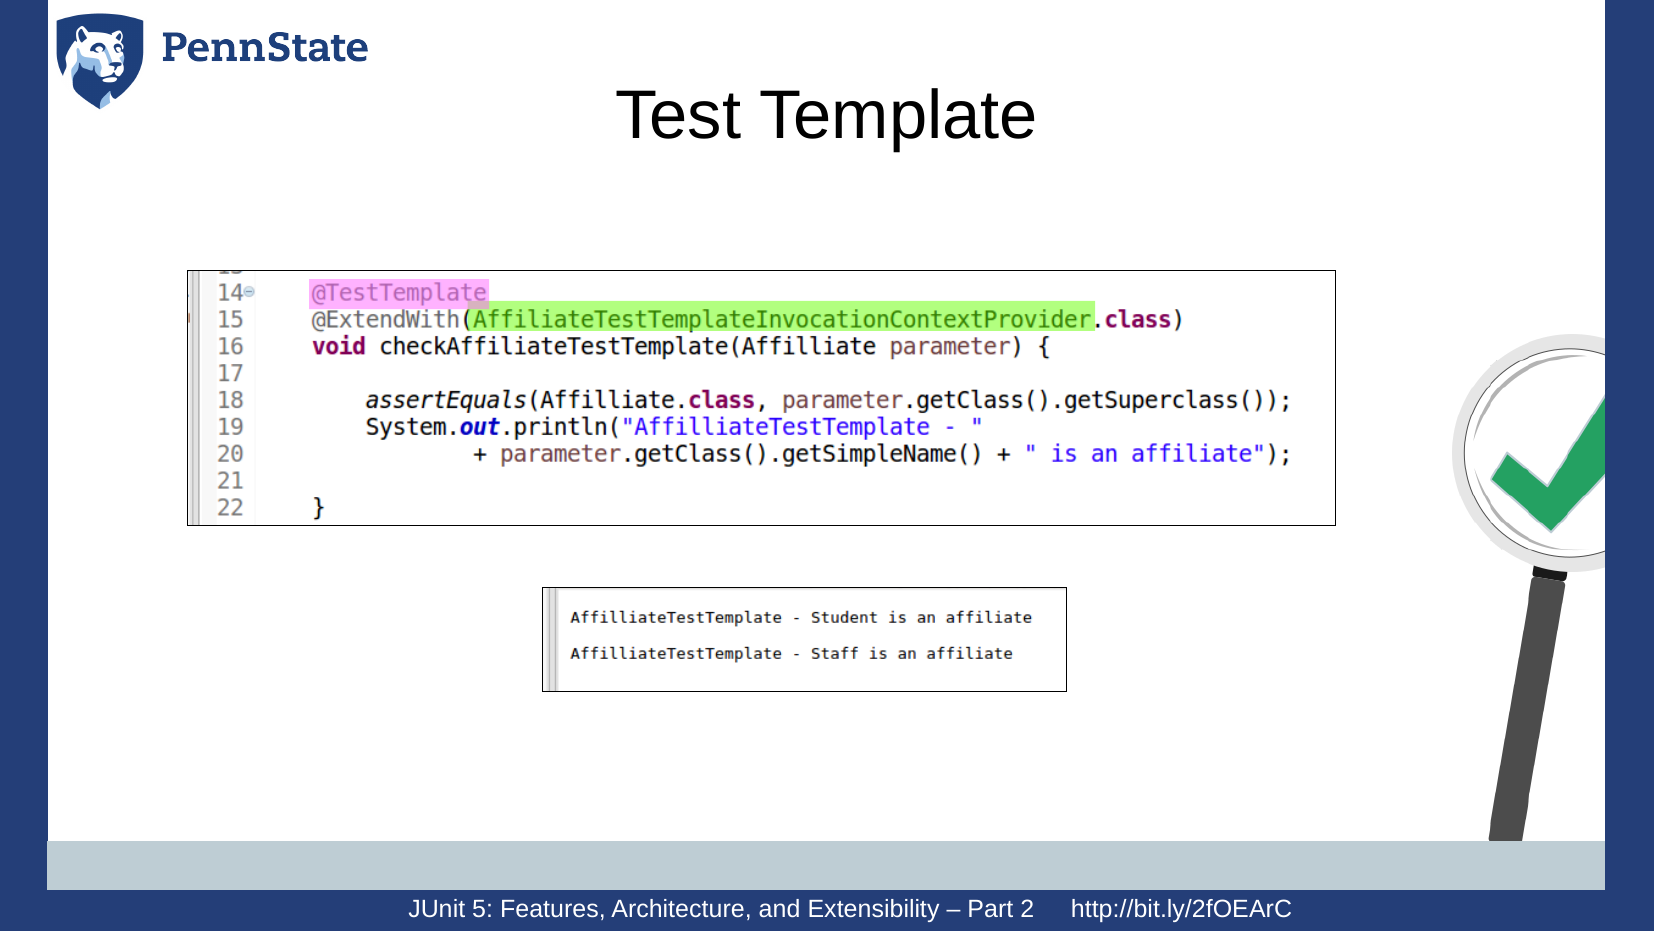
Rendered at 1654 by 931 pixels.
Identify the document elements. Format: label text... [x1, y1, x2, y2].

picture [187, 270, 1336, 526]
title Test Template [82, 37, 1571, 193]
text_box [309, 279, 1096, 331]
picture [542, 587, 1067, 692]
picture [1452, 334, 1605, 841]
picture [48, 0, 411, 152]
